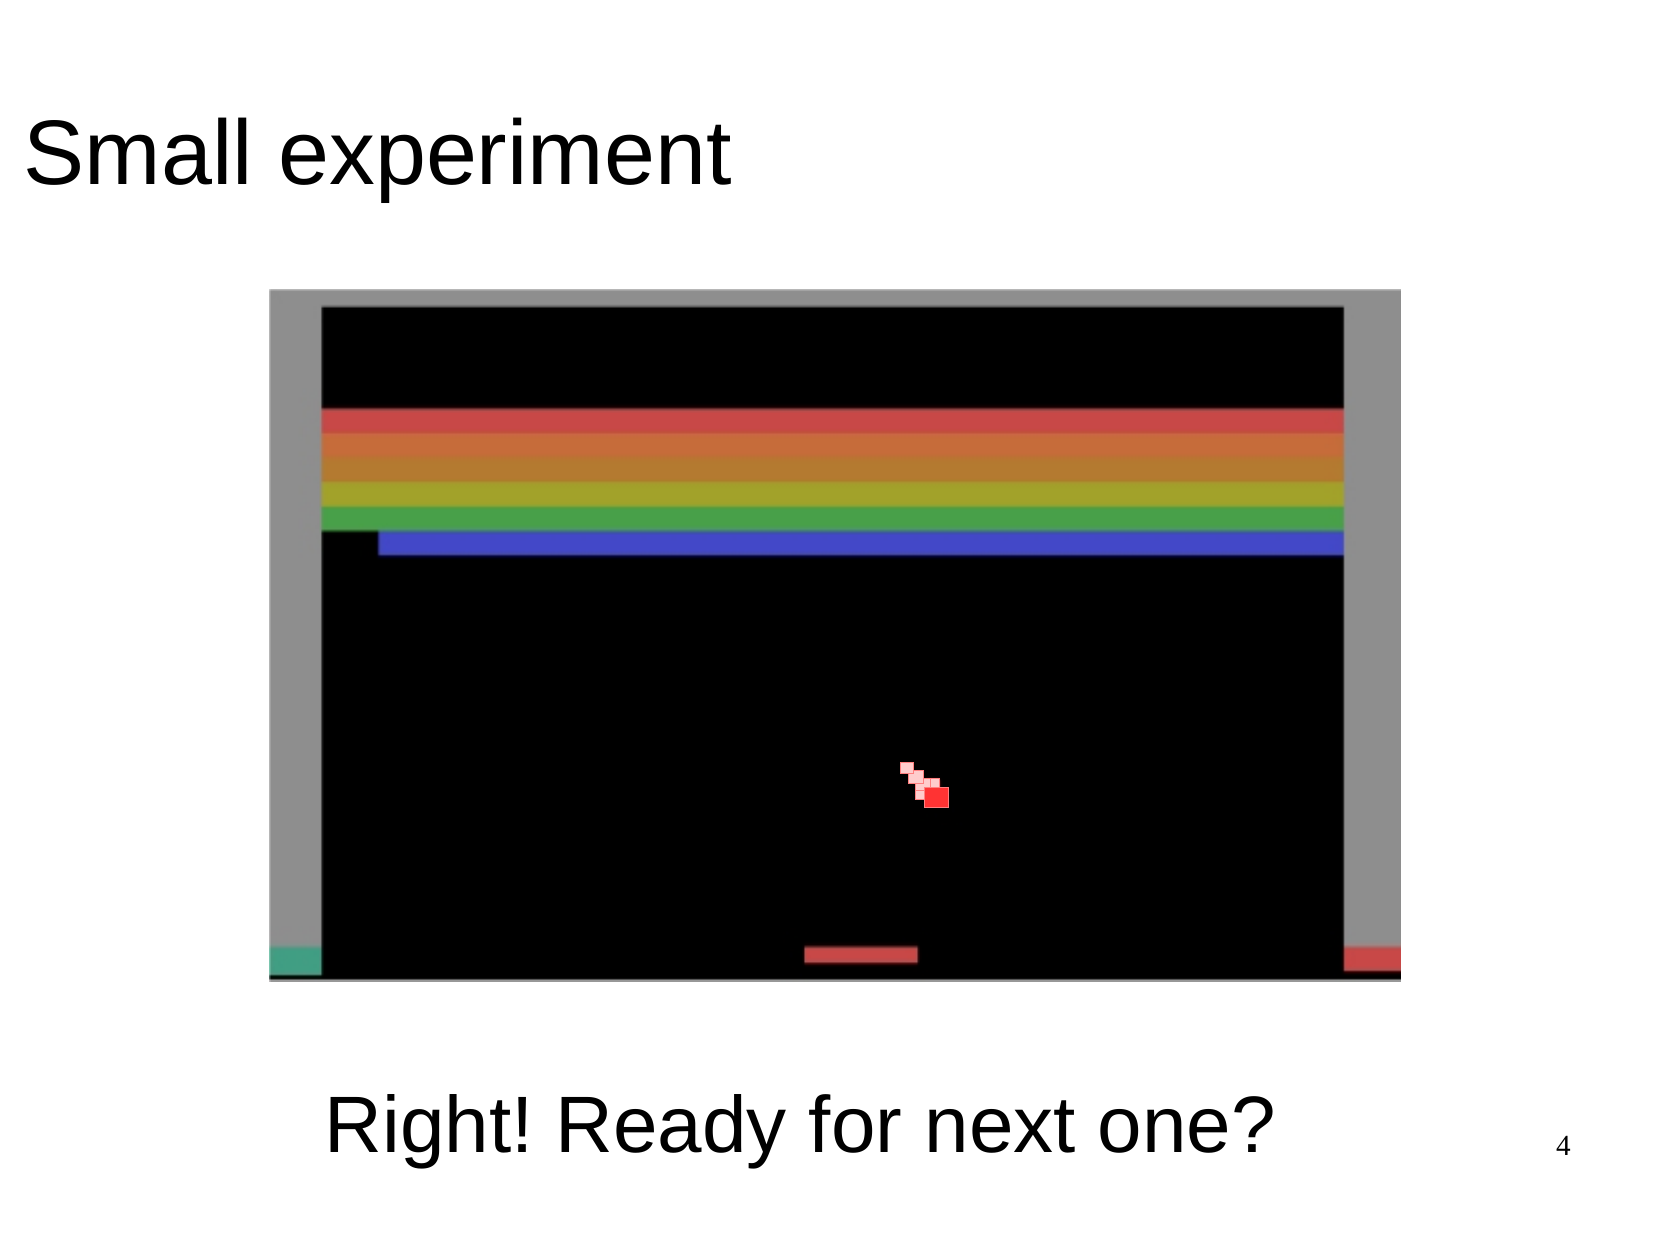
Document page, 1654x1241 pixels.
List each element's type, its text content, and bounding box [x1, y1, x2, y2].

picture [269, 289, 1401, 982]
list Right! Ready for next one? [268, 1080, 1532, 1171]
text_box [900, 762, 949, 808]
title Small experiment [23, 49, 1512, 257]
